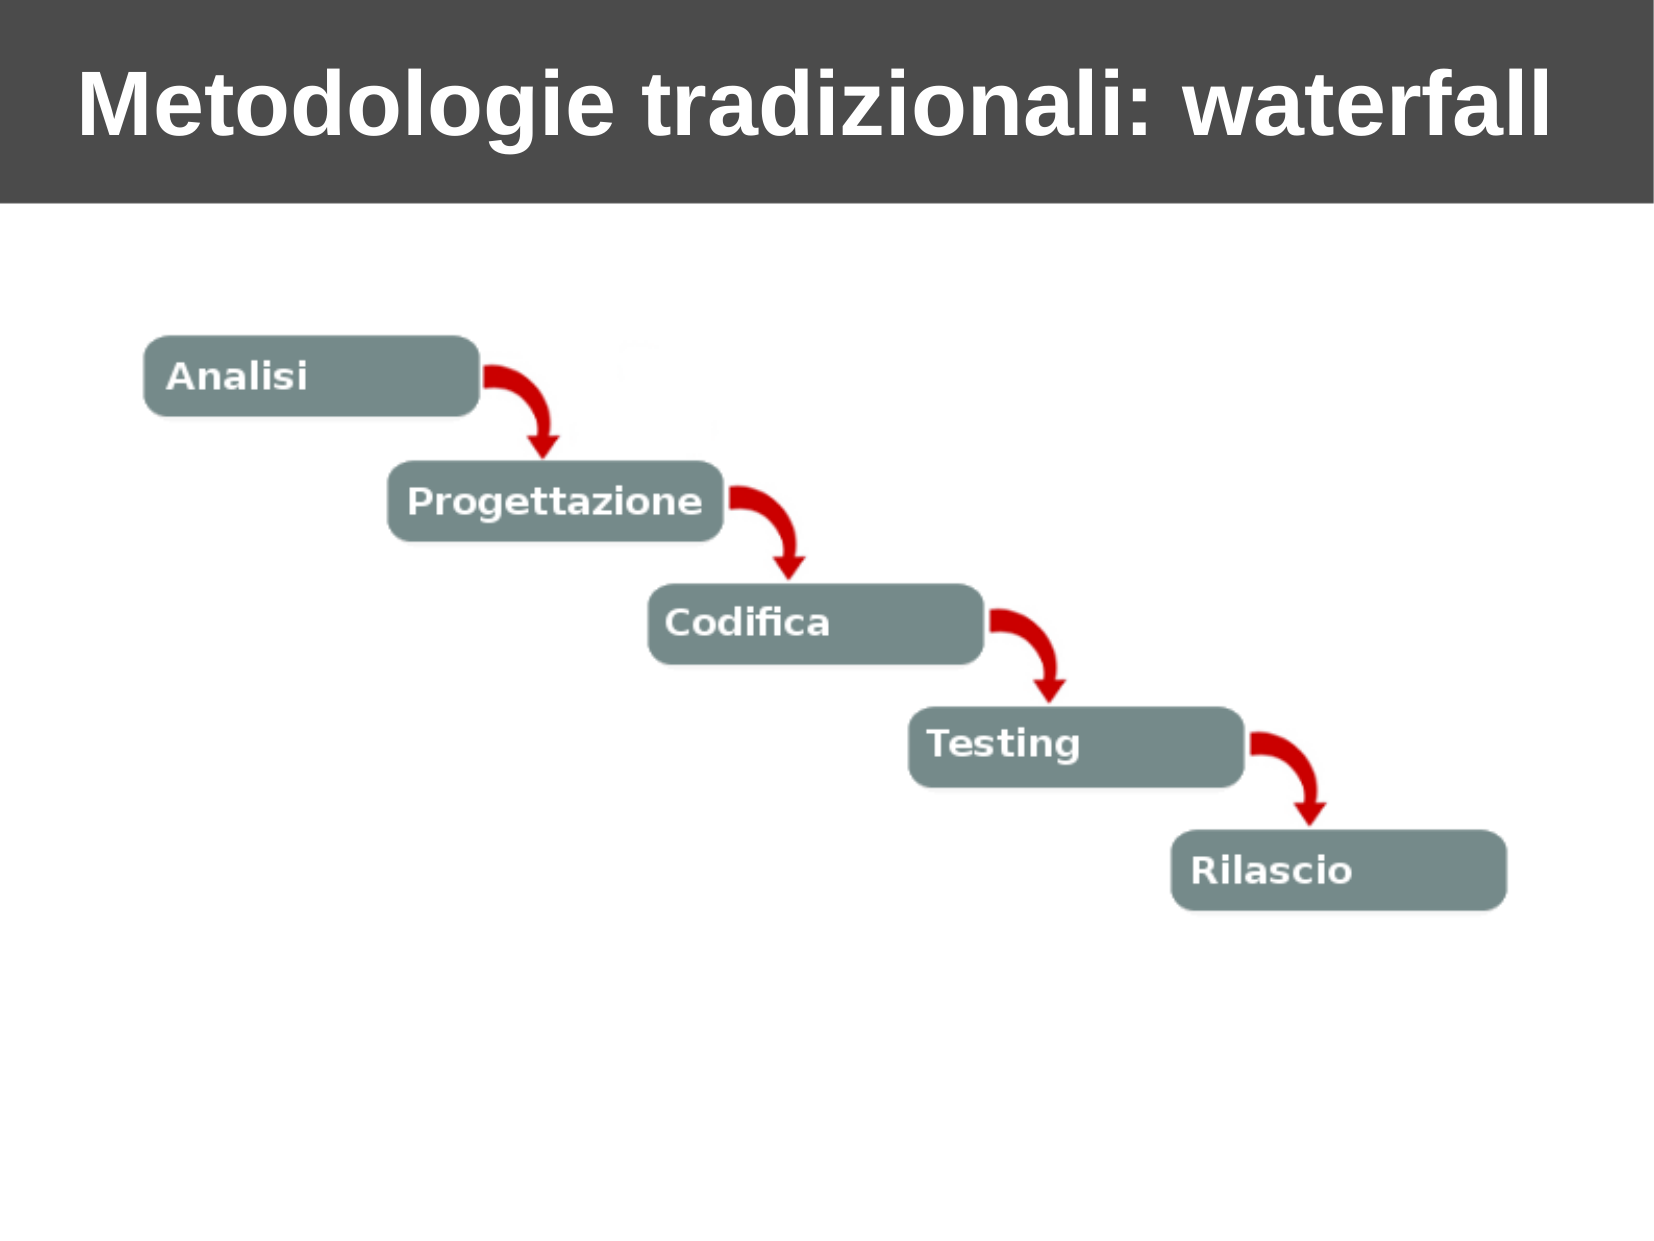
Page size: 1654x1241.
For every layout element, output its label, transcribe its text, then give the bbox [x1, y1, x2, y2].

picture [0, 0, 1654, 1241]
title Metodologie tradizionali: waterfall [76, 0, 1565, 208]
